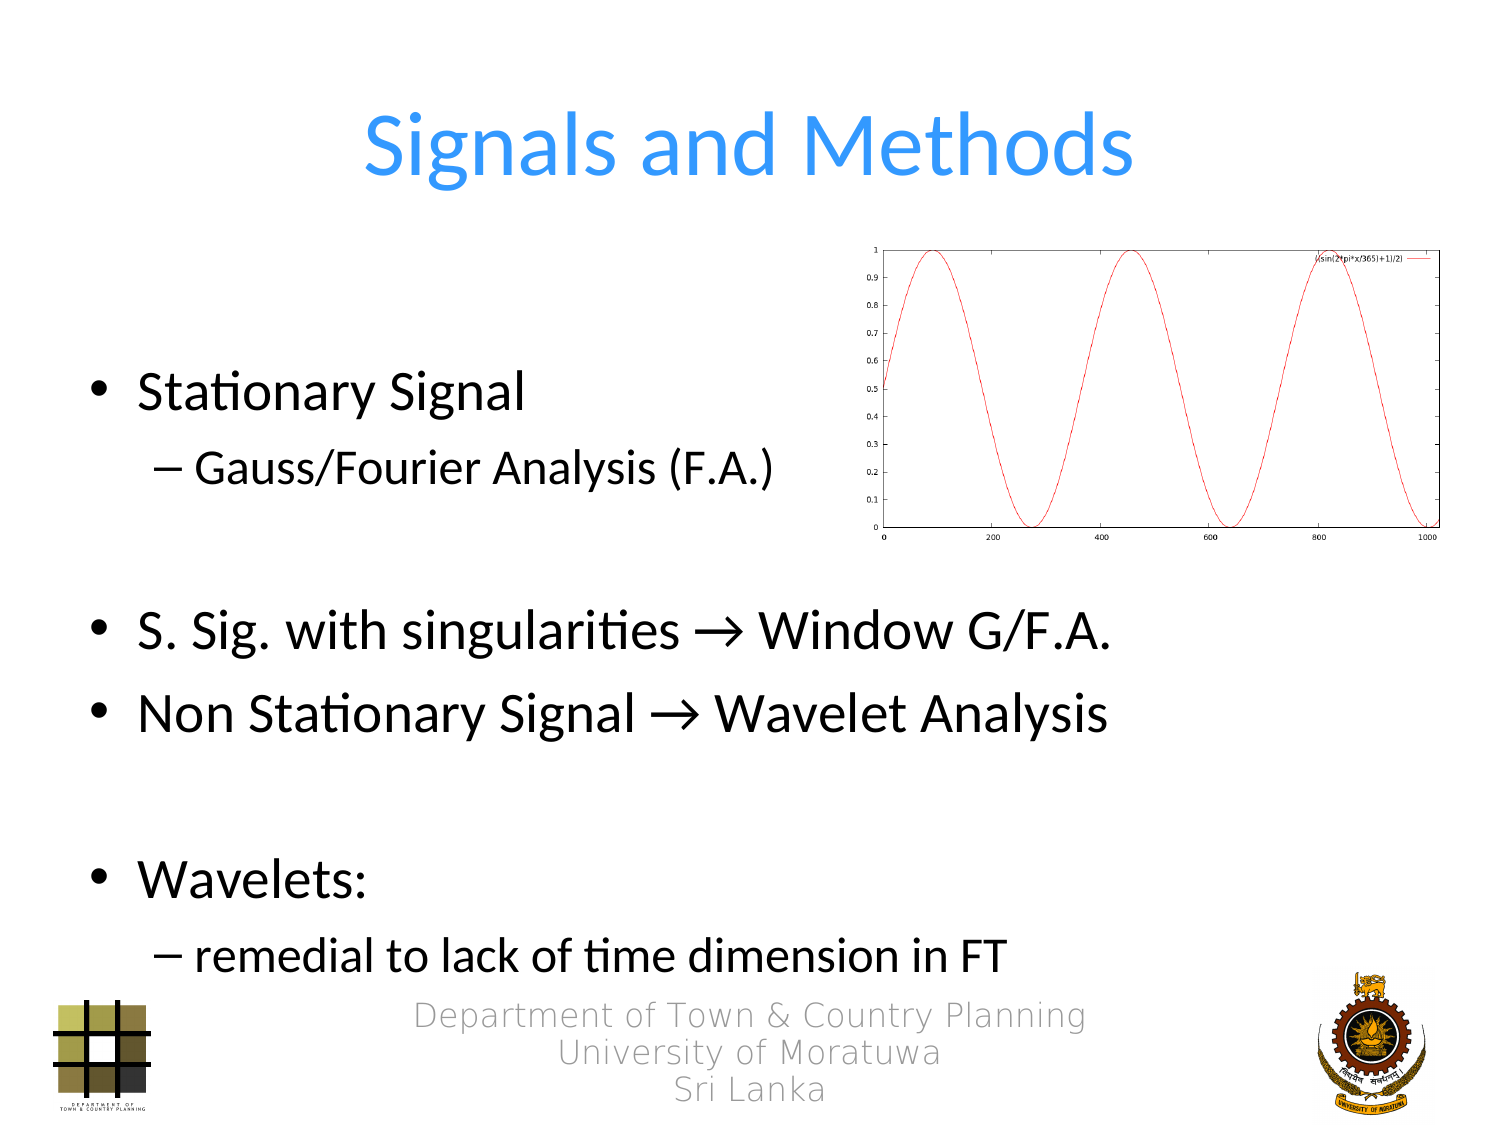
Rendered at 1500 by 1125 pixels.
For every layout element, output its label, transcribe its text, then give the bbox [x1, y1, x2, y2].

picture [852, 240, 1453, 547]
picture [1312, 966, 1435, 1125]
title Signals and Methods [75, 21, 1426, 257]
list Stationary Signal Gauss/Fourier Analysis (F.A.) S. Sig. with singularities → Window G/F.A. Non Stationary Signal → Wavelet Analysis Wavelets: remedial to lack of time dimension in FT [75, 262, 1263, 1005]
picture [53, 1000, 151, 1111]
